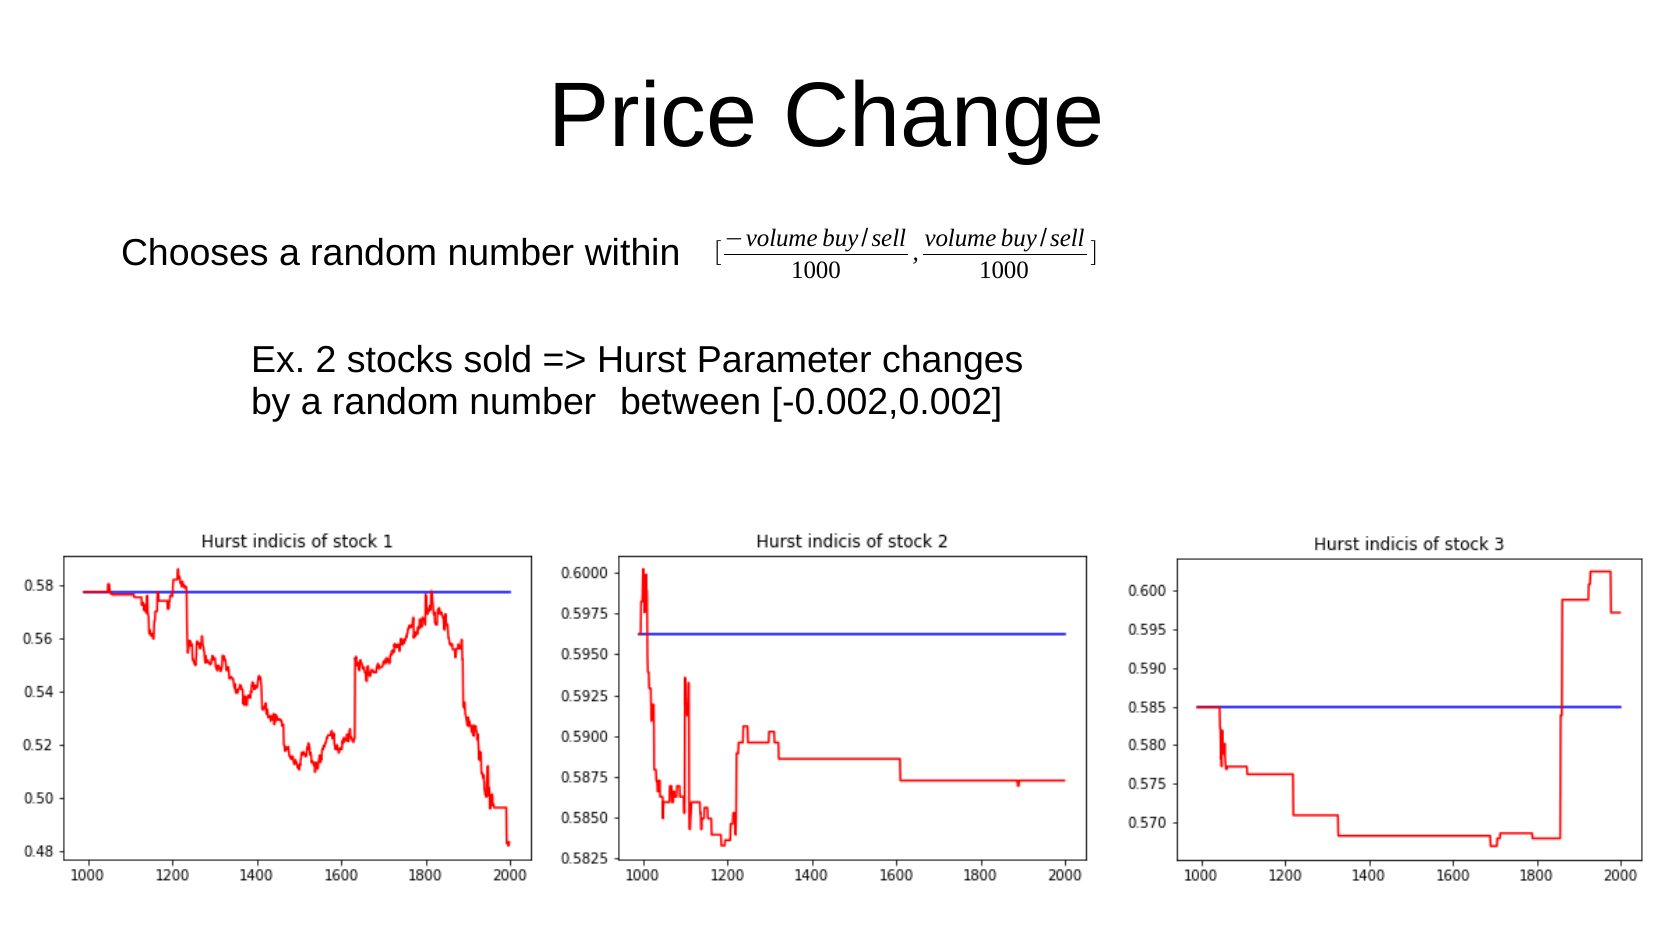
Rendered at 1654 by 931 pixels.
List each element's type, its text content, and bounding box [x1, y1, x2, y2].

chart [721, 224, 1103, 284]
title Price Change [82, 37, 1571, 193]
text_box Chooses a random number within [106, 224, 721, 324]
text_box Ex. 2 stocks sold => Hurst Parameter changes by a random number between [-0.002,0.002] [236, 330, 1040, 430]
picture [0, 507, 1654, 910]
